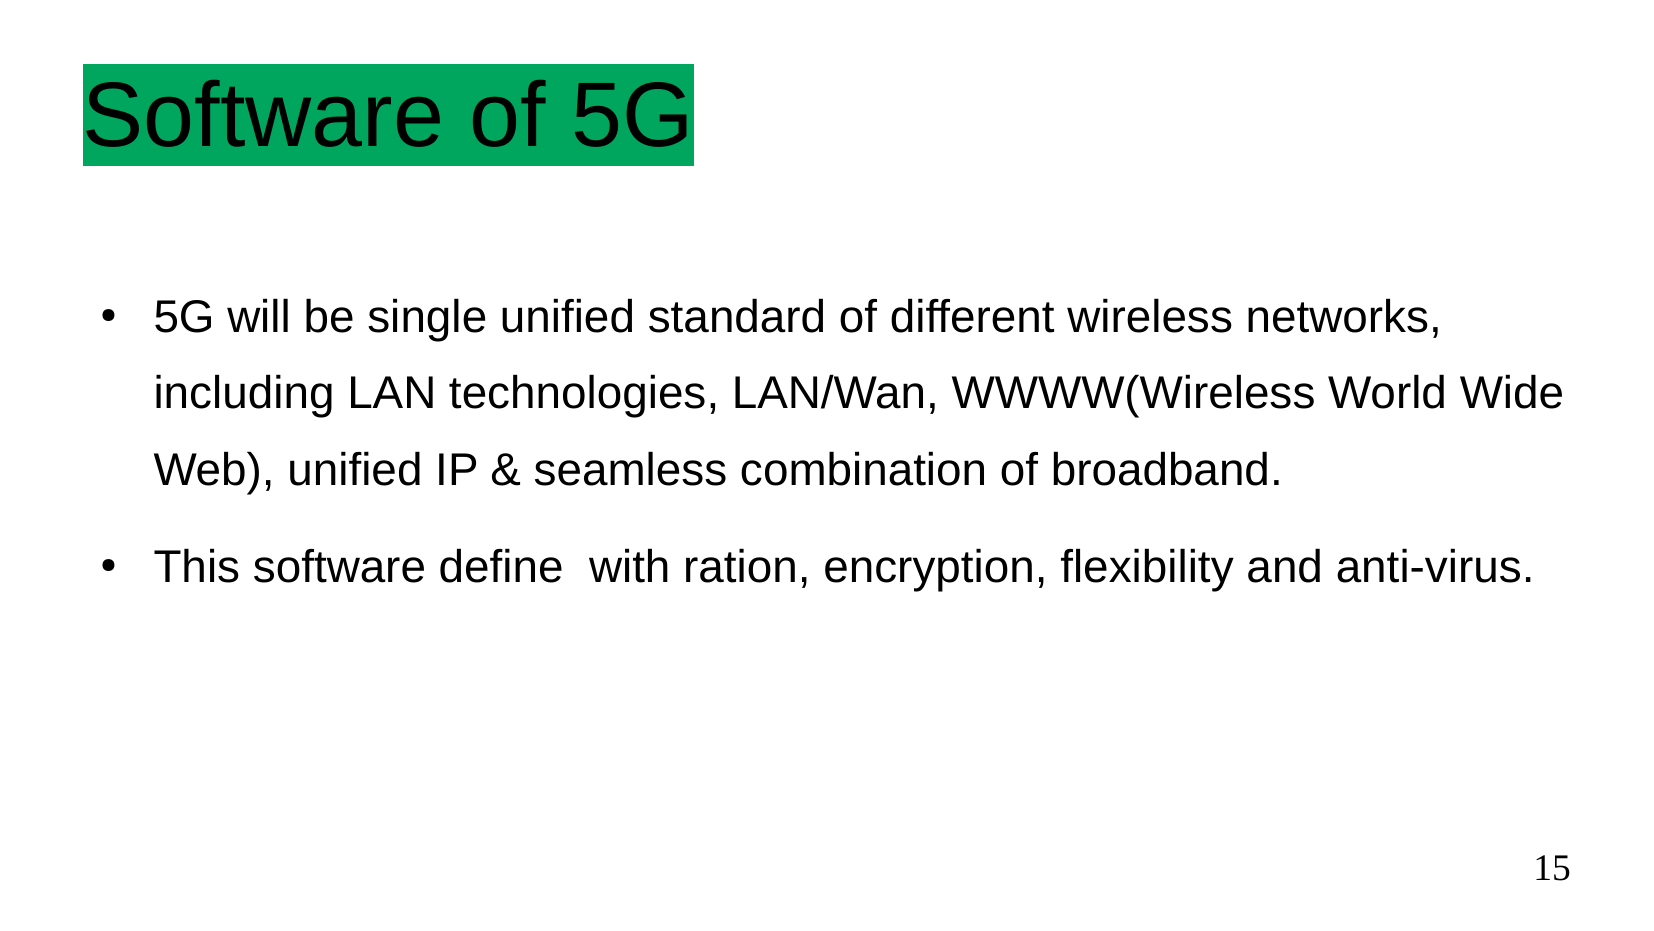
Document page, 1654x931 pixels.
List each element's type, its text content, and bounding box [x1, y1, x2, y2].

title Software of 5G [82, 37, 1571, 193]
text_box 15 [1185, 847, 1571, 912]
list 5G will be single unified standard of different wireless networks, including LAN technologies, LAN/Wan, WWWW(Wireless World Wide Web), unified IP & seamless combination of broadband. This software define with ration, encryption, flexibility and anti-virus. [82, 264, 1571, 805]
